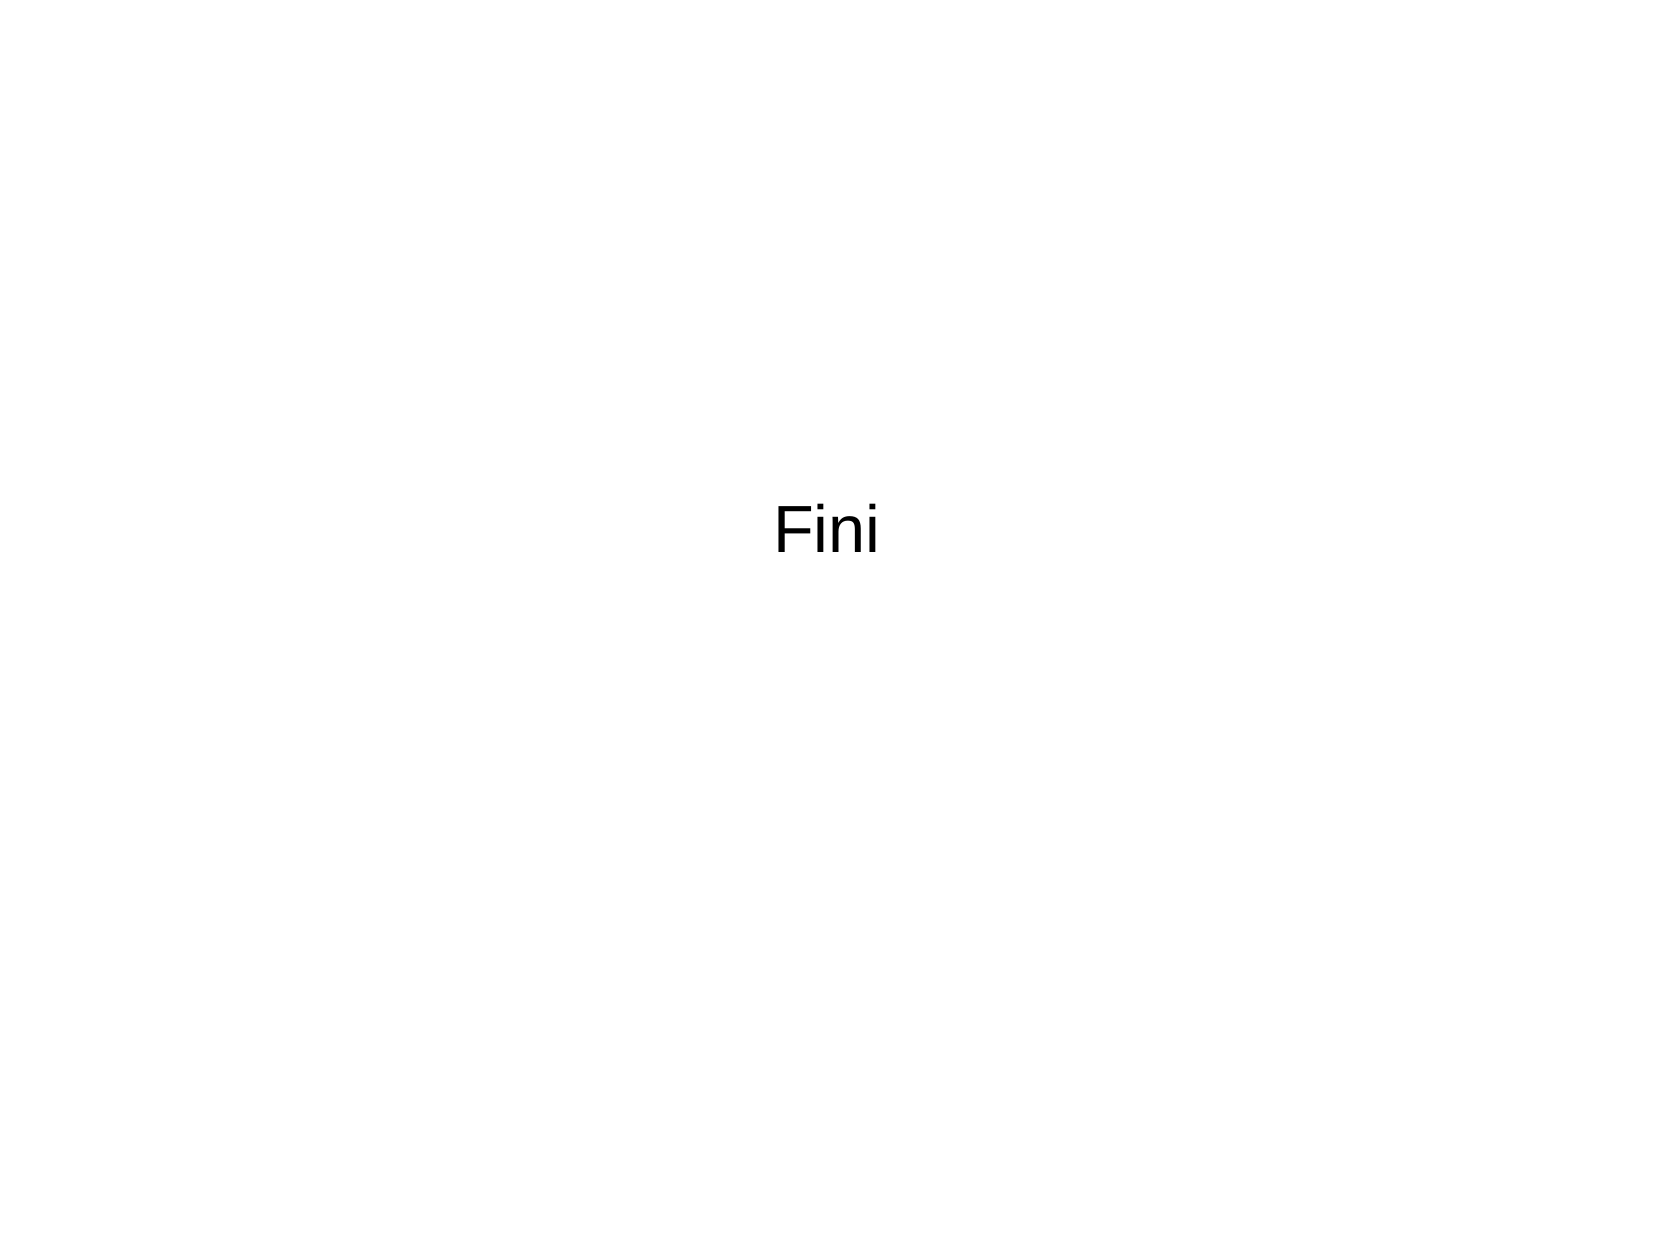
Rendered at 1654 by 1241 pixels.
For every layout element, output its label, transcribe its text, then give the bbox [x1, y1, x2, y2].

subtitle Fini [82, 49, 1571, 1010]
